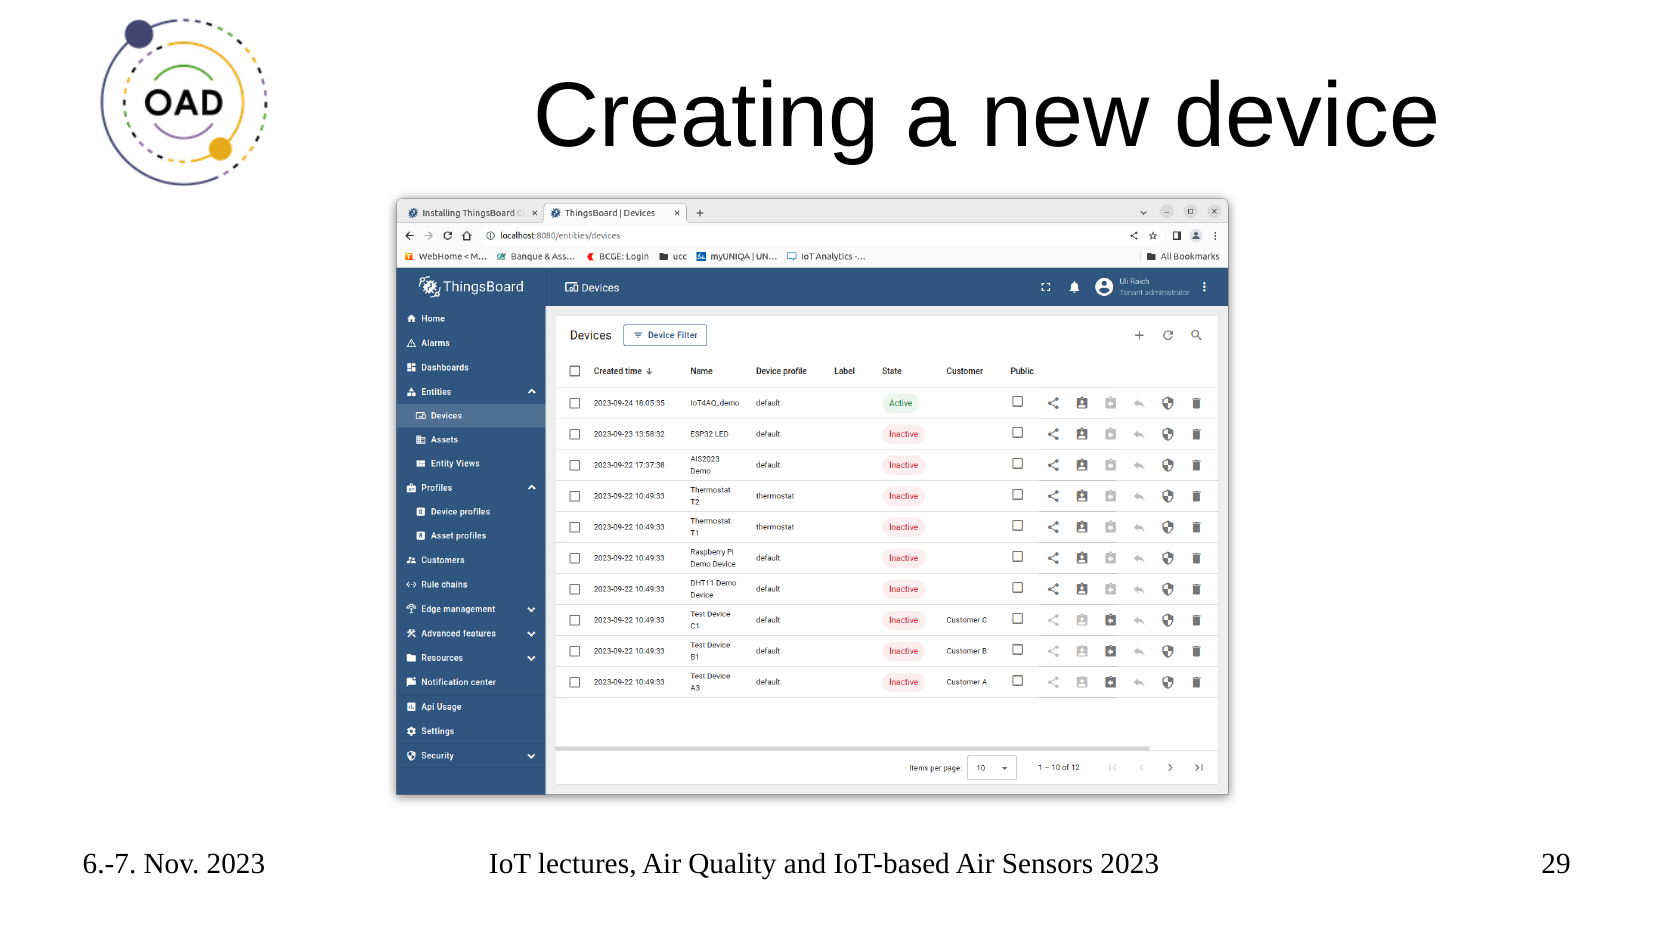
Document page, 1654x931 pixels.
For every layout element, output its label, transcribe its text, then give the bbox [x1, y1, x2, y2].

picture [383, 187, 1241, 809]
picture [59, 4, 303, 207]
title Creating a new device [403, 37, 1571, 193]
